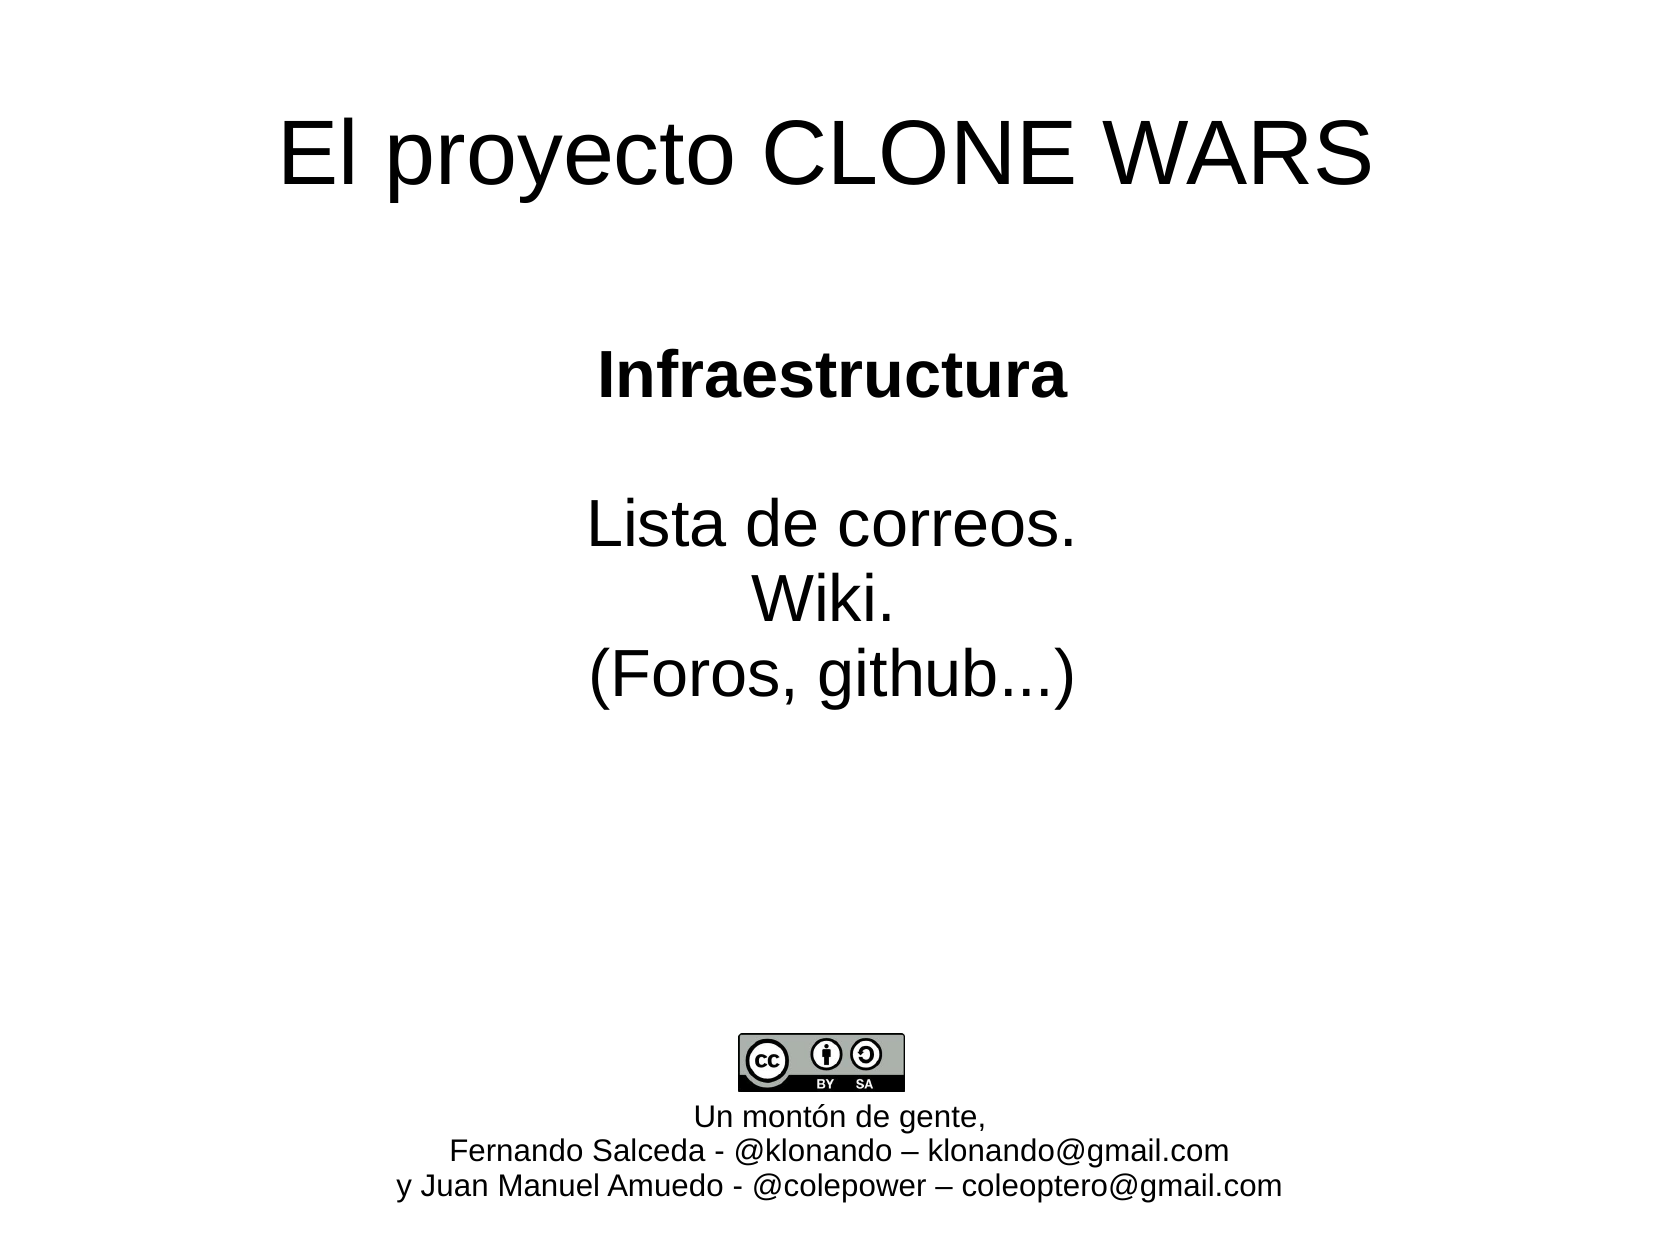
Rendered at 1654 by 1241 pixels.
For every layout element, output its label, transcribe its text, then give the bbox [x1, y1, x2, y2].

picture [738, 1033, 905, 1091]
text_box Un montón de gente, Fernando Salceda - @klonando – klonando@gmail.com y Juan Manuel Amuedo - @colepower – coleoptero@gmail.com [381, 1091, 1300, 1211]
title El proyecto CLONE WARS [82, 49, 1571, 257]
subtitle Infraestructura Lista de correos. Wiki. (Foros, github...) [88, 295, 1577, 827]
